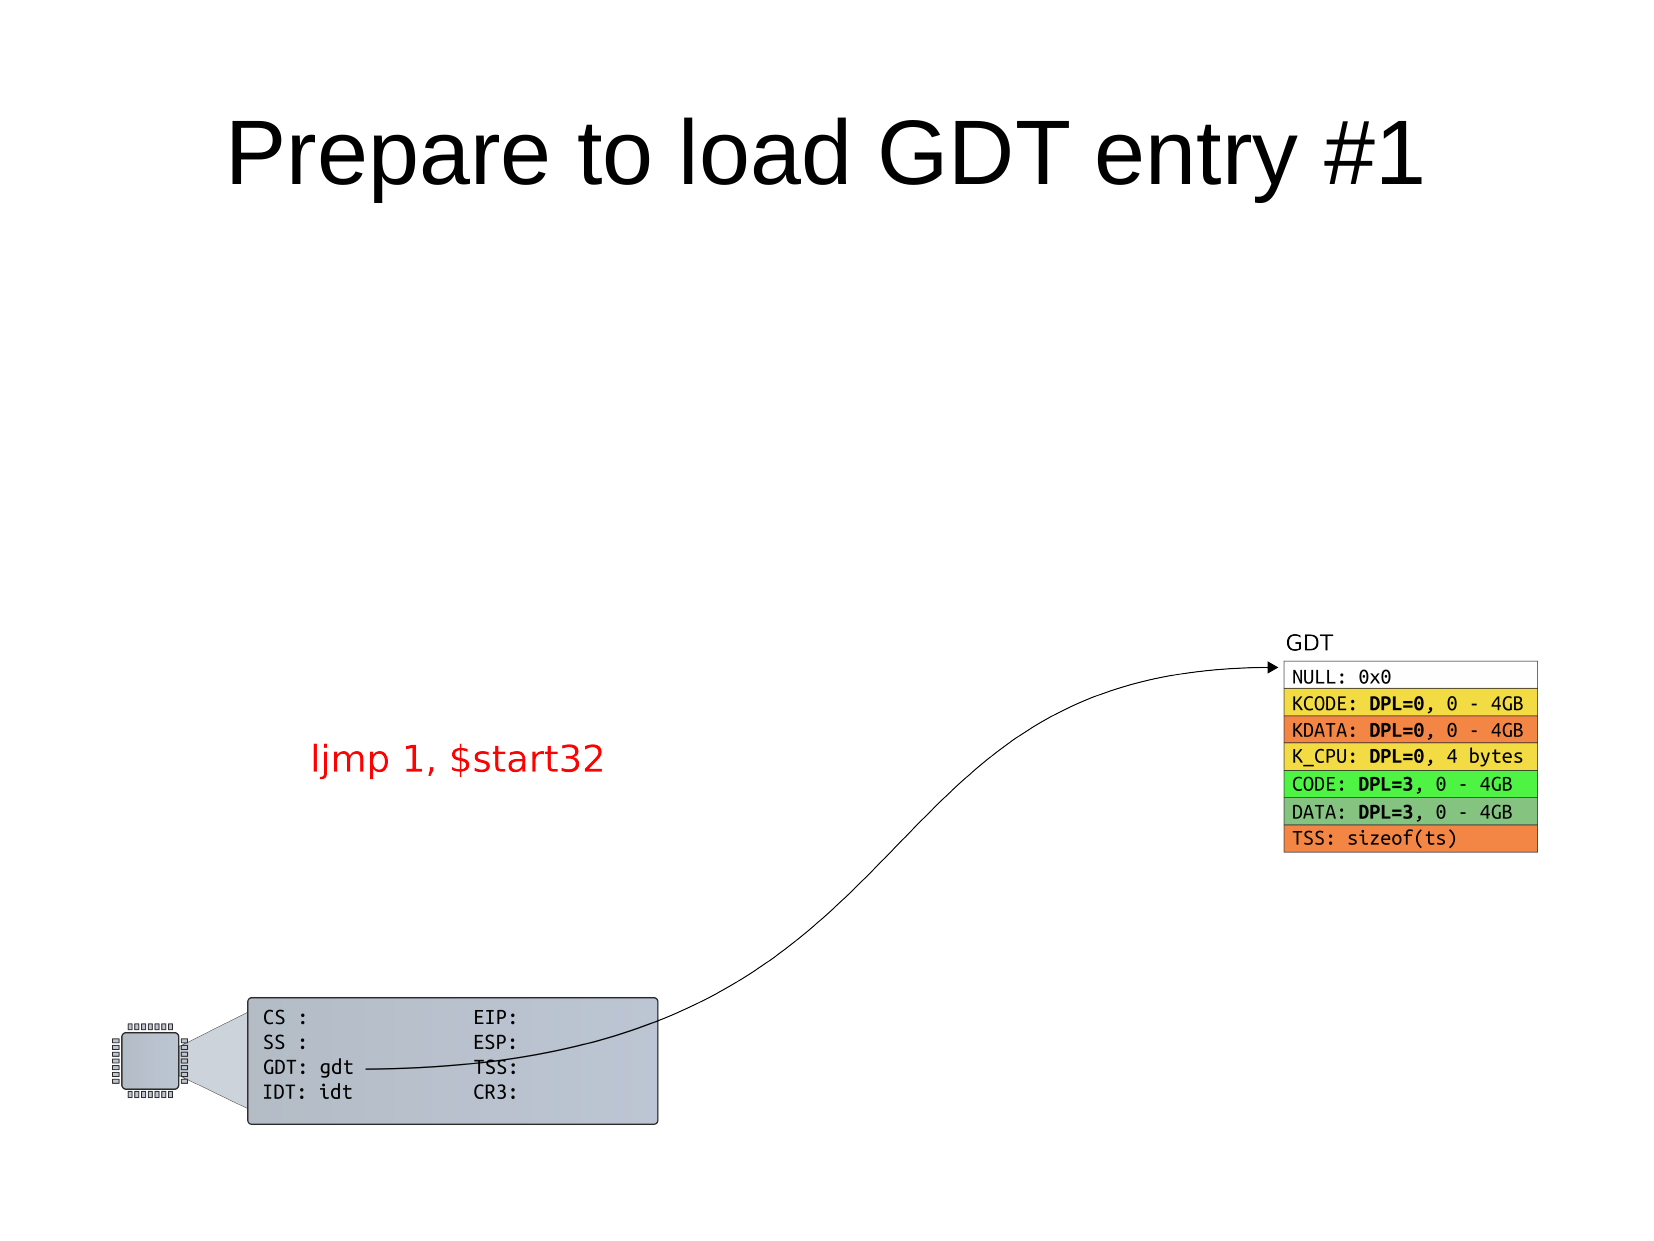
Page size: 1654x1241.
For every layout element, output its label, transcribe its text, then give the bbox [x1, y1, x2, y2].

title Prepare to load GDT entry #1 [82, 49, 1571, 257]
picture [112, 634, 1538, 1126]
